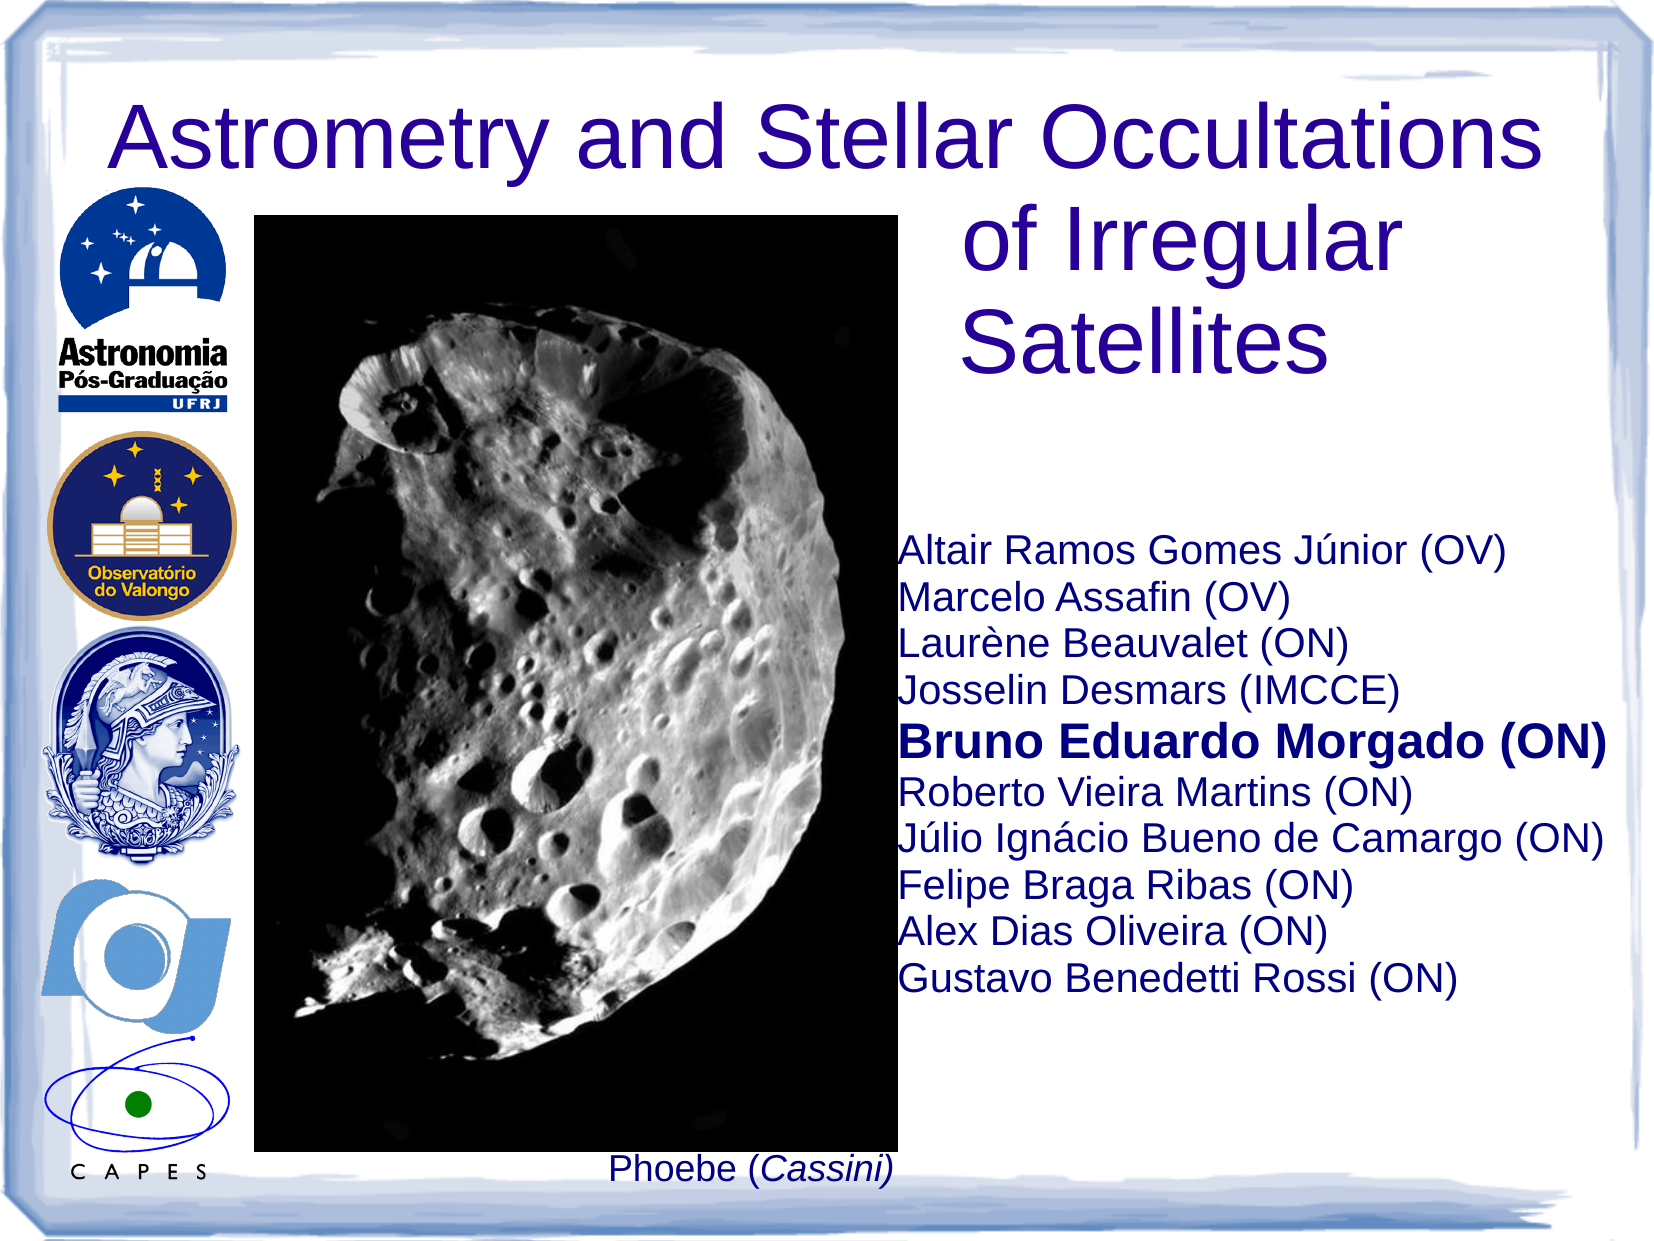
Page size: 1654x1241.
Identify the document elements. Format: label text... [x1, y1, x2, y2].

text_box Phoebe (Cassini) [593, 1139, 945, 1197]
title Astrometry and Stellar Occultations of Irregular Satellites [82, 84, 1571, 394]
picture [0, 0, 1654, 1241]
text_box Altair Ramos Gomes Júnior (OV) Marcelo Assafin (OV) Laurène Beauvalet (ON) Josselin Desmars (IMCCE) Bruno Eduardo Morgado (ON) Roberto Vieira Martins (ON) Júlio Ignácio Bueno de Camargo (ON) Felipe Braga Ribas (ON) Alex Dias Oliveira (ON) Gustavo Benedetti Rossi (ON) [898, 519, 1624, 1014]
